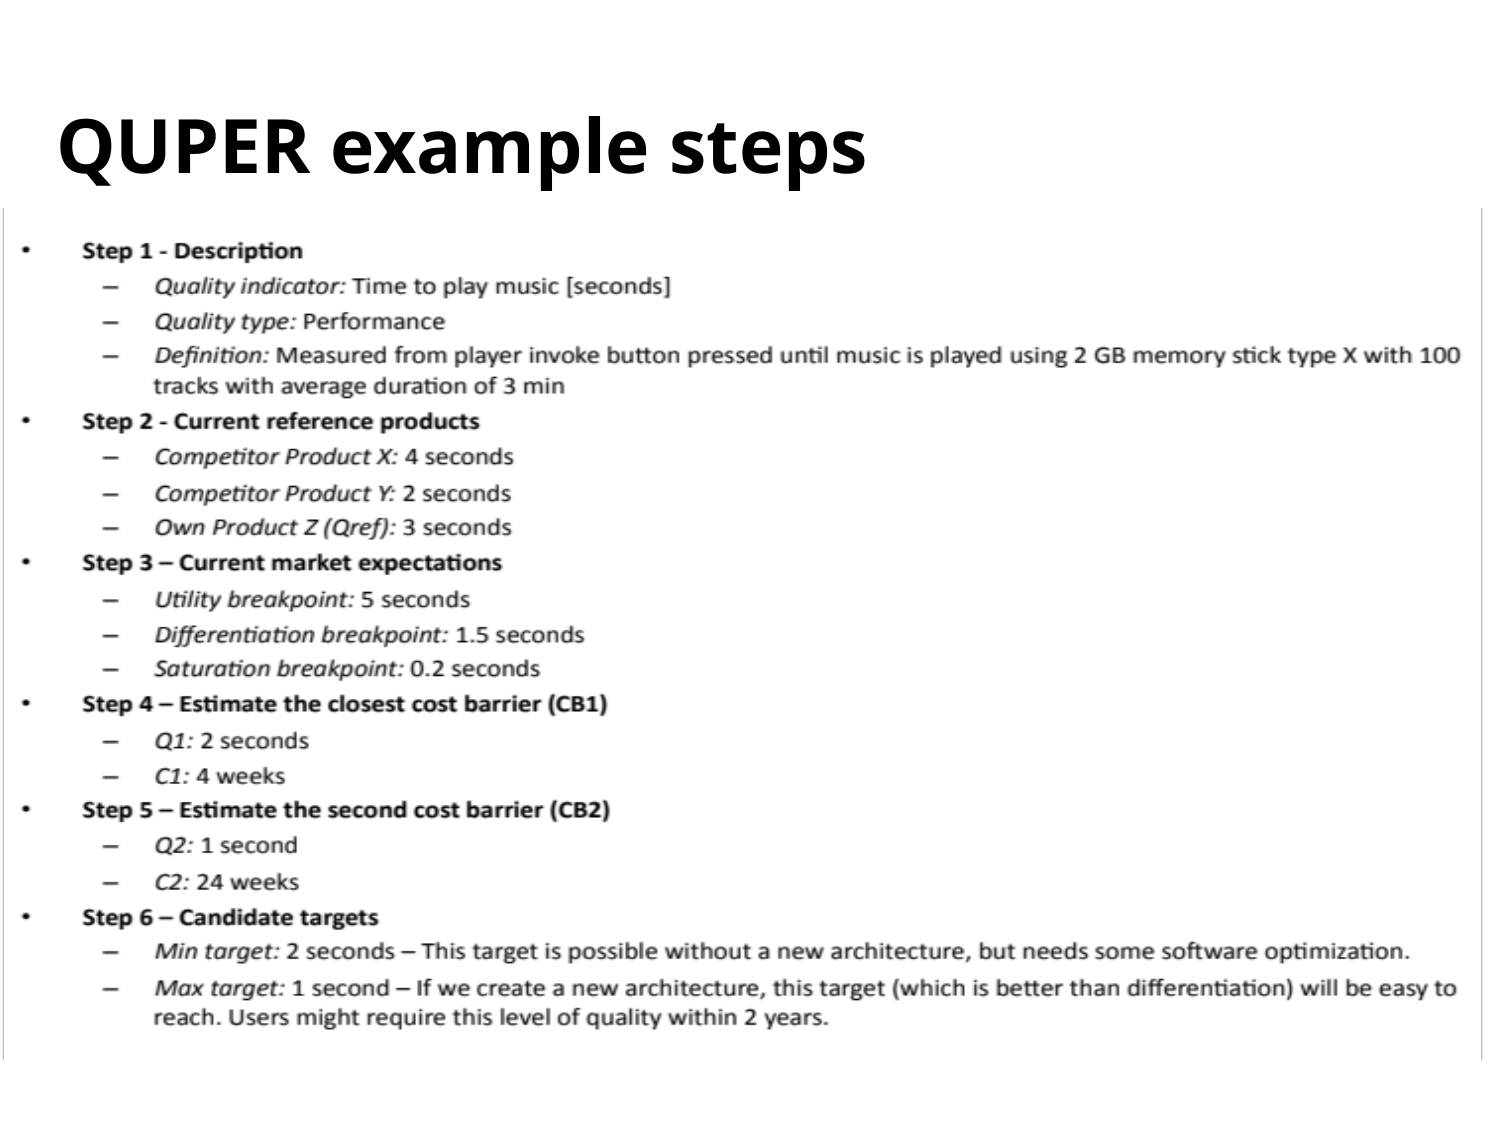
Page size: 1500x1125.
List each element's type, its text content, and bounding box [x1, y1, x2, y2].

title QUPER example steps [41, 37, 1438, 197]
picture [0, 208, 1500, 1060]
